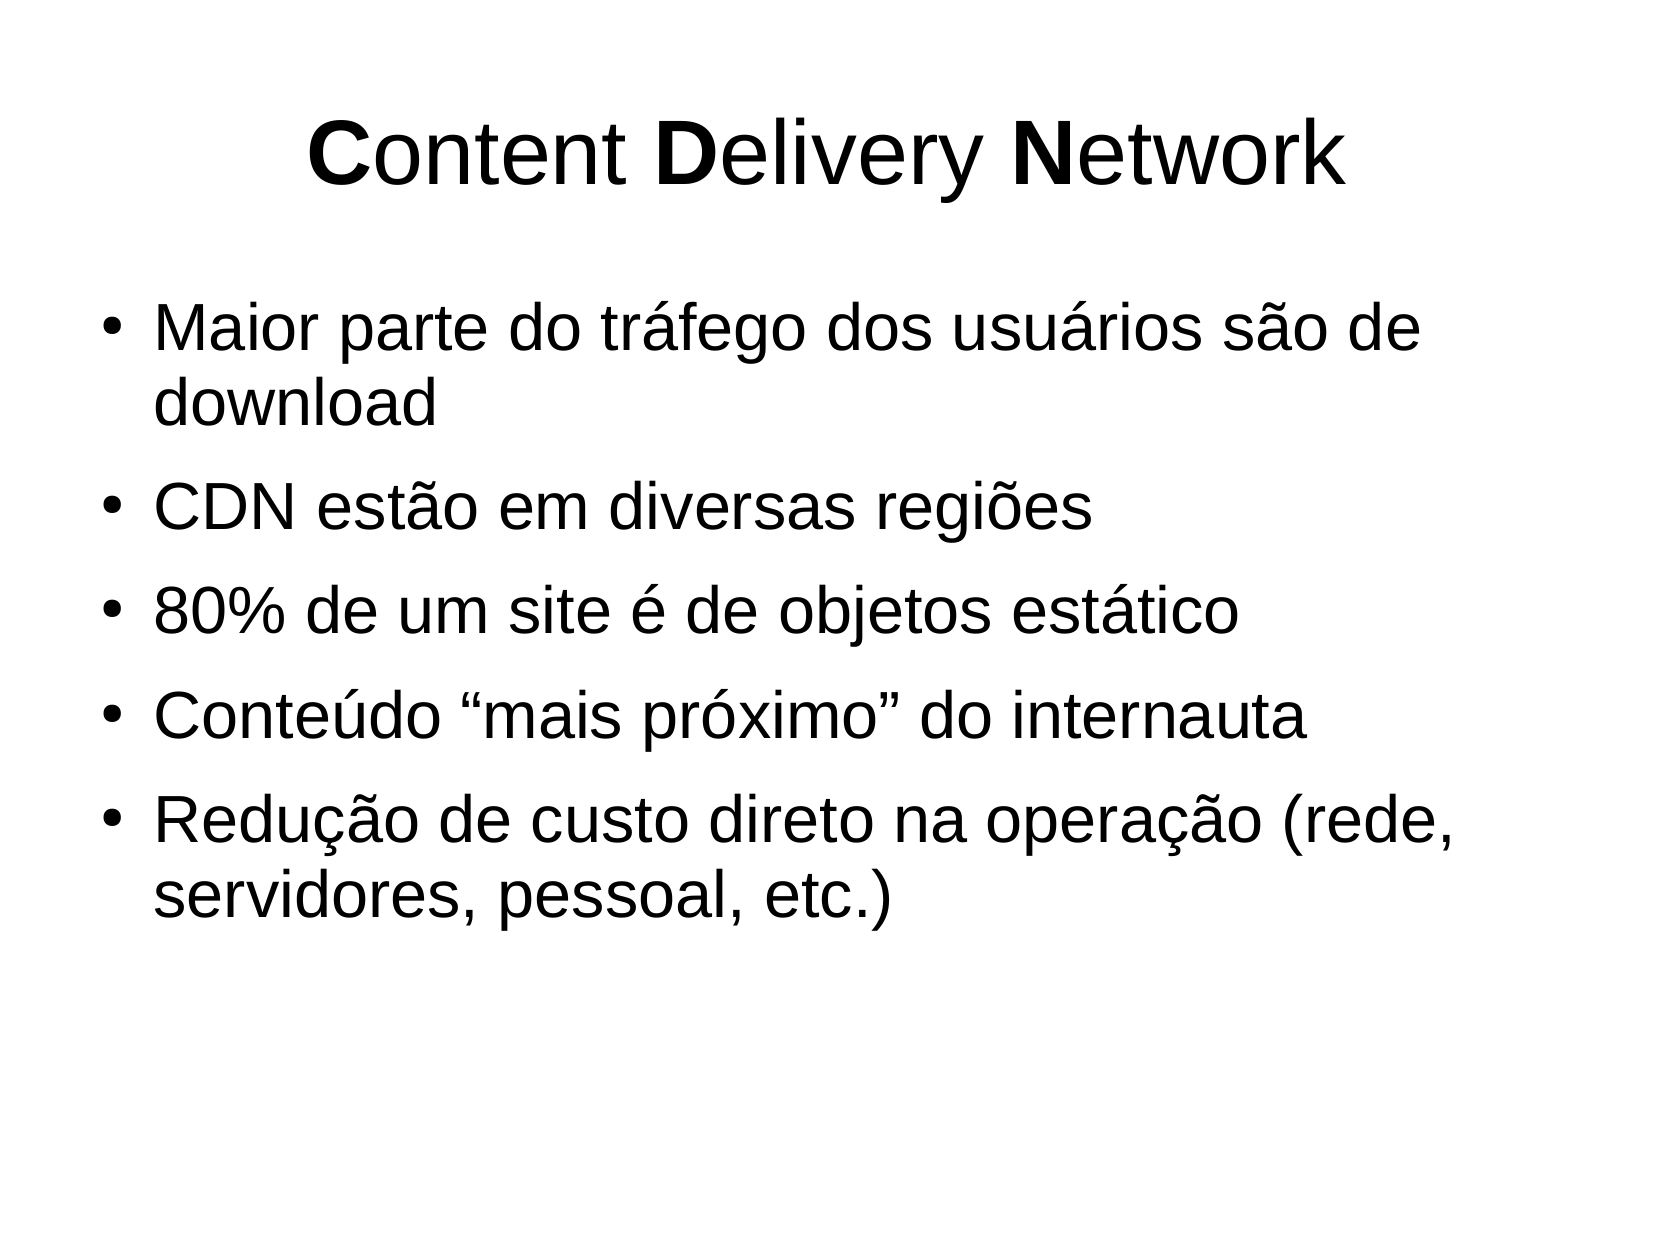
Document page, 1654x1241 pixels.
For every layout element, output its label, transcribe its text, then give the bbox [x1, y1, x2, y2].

title Content Delivery Network [82, 49, 1571, 257]
list Maior parte do tráfego dos usuários são de download CDN estão em diversas regiões 80% de um site é de objetos estático Conteúdo “mais próximo” do internauta Redução de custo direto na operação (rede, servidores, pessoal, etc.) [82, 290, 1538, 1010]
